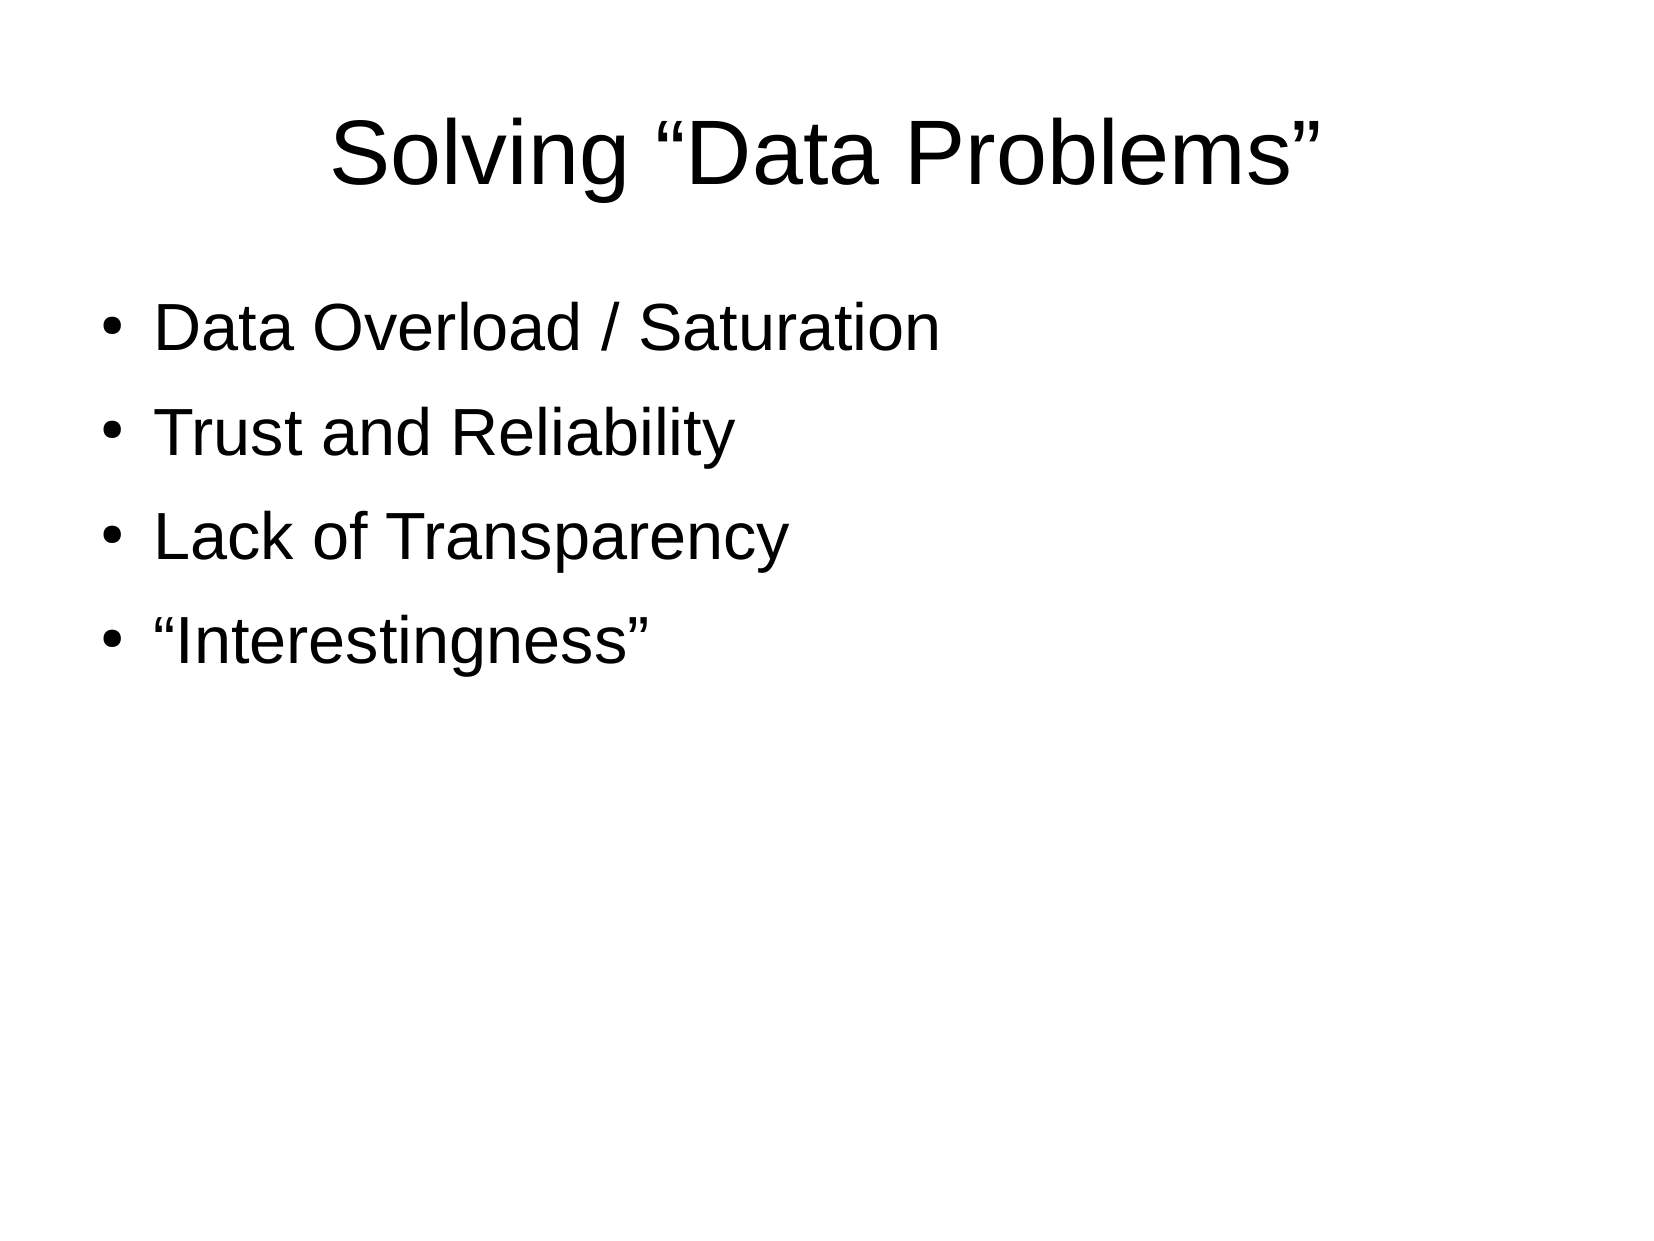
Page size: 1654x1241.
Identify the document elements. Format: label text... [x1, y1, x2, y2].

list Data Overload / Saturation Trust and Reliability Lack of Transparency “Interestingness” [82, 290, 1571, 1010]
title Solving “Data Problems” [82, 49, 1571, 257]
